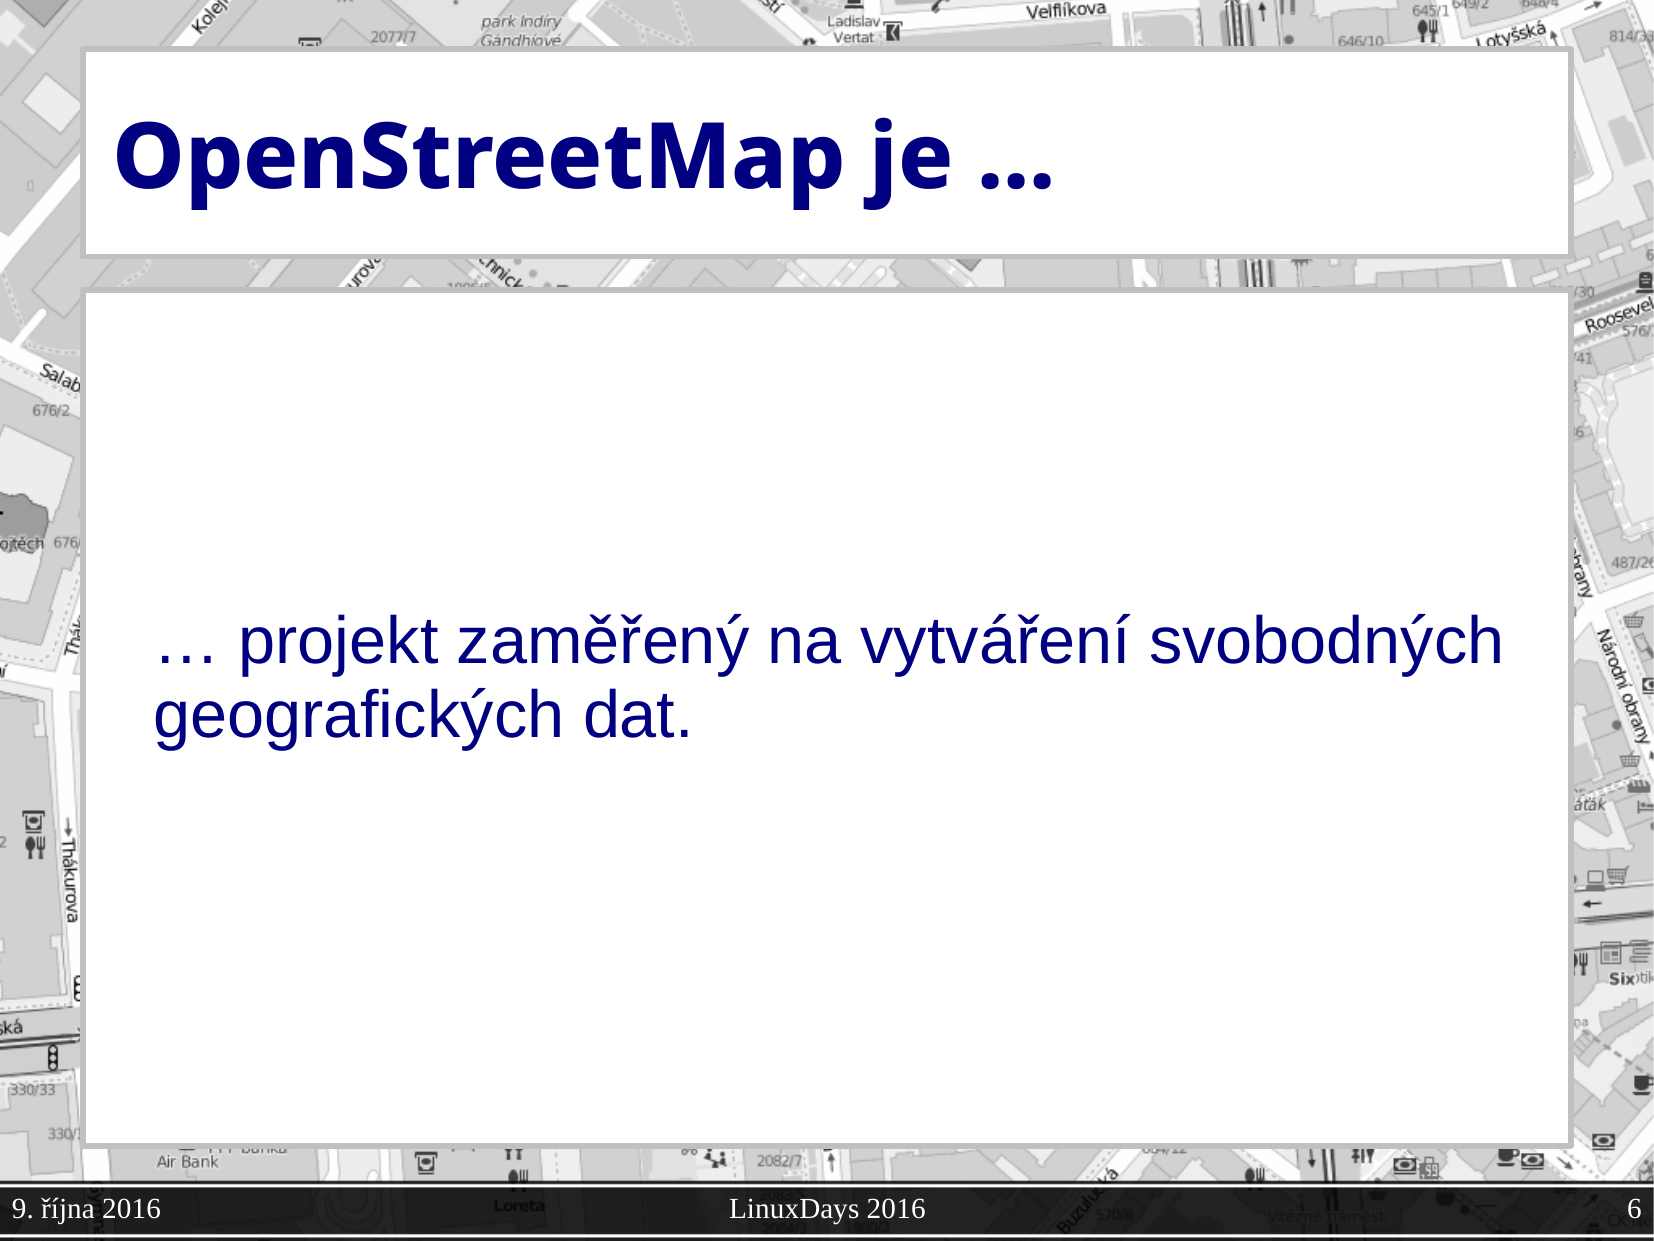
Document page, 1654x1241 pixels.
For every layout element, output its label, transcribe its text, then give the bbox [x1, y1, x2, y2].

picture [0, 0, 1654, 1241]
title OpenStreetMap je ... [82, 49, 1571, 257]
list … projekt zaměřený na vytváření svobodných geografických dat. [82, 290, 1571, 1146]
